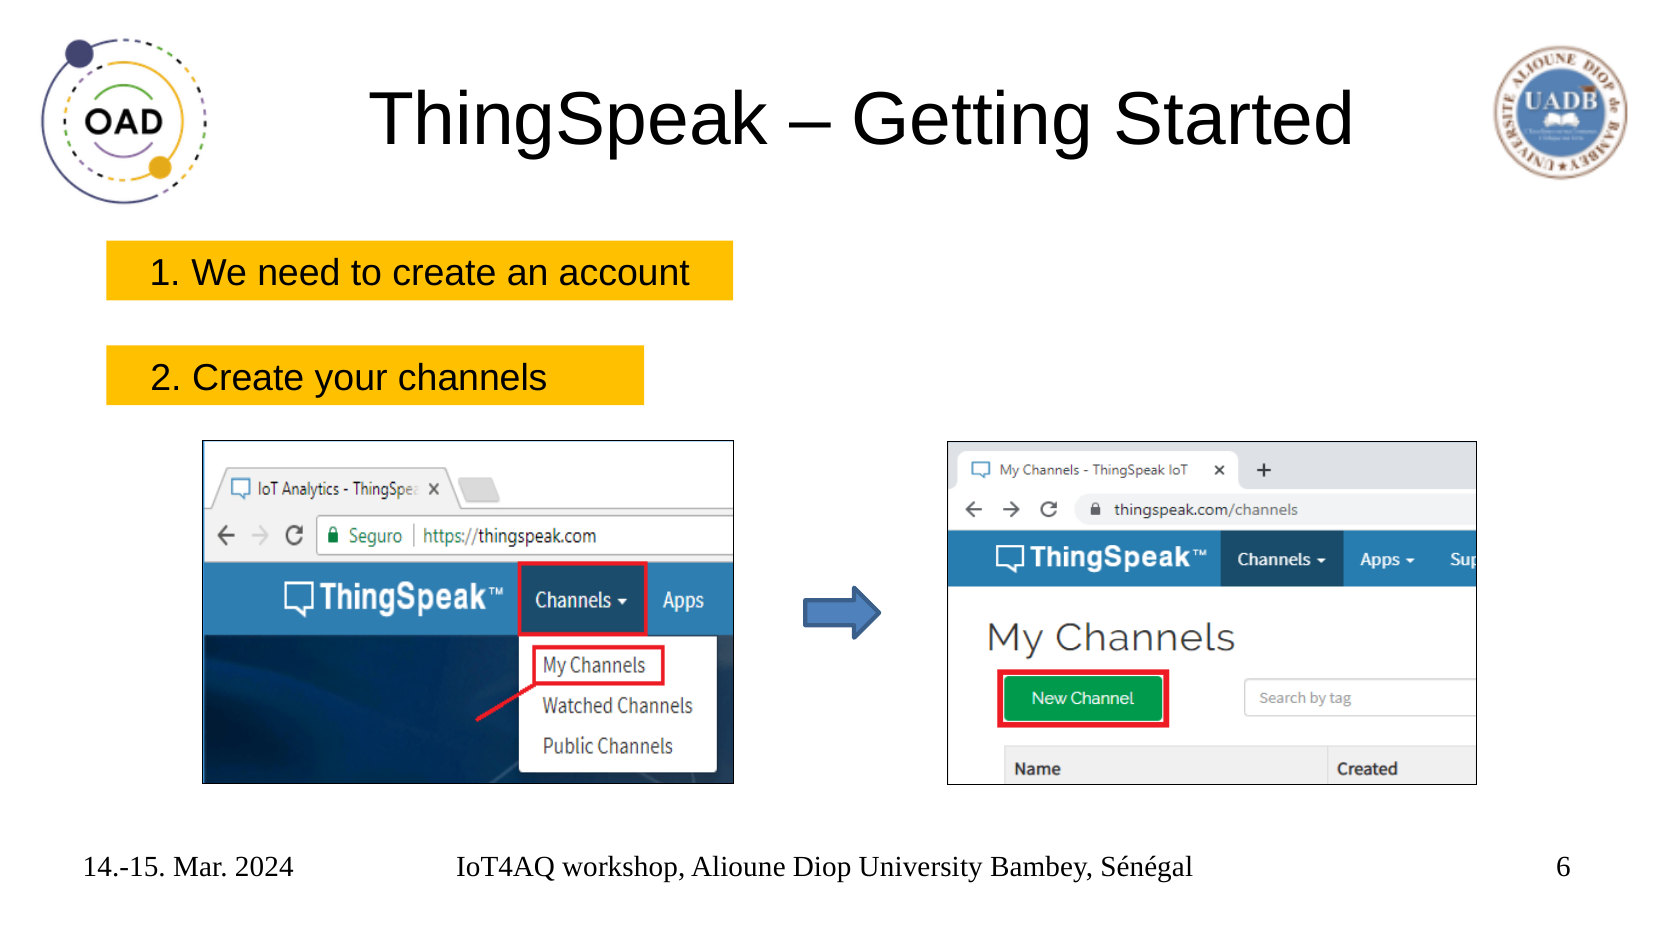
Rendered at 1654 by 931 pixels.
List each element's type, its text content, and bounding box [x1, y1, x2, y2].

picture [0, 24, 242, 225]
text_box [805, 587, 880, 638]
picture [202, 440, 734, 784]
text_box 2. Create your channels [106, 345, 645, 406]
footer IoT4AQ workshop, Alioune Diop University Bambey, Sénégal [338, 847, 1312, 912]
text_box 1. We need to create an account [106, 240, 734, 301]
picture [947, 441, 1477, 785]
title ThingSpeak – Getting Started [278, 37, 1446, 193]
picture [1482, 37, 1641, 188]
slide_number 14.-15. Mar. 2024 [82, 847, 338, 912]
slide_number <number> [1312, 847, 1571, 912]
